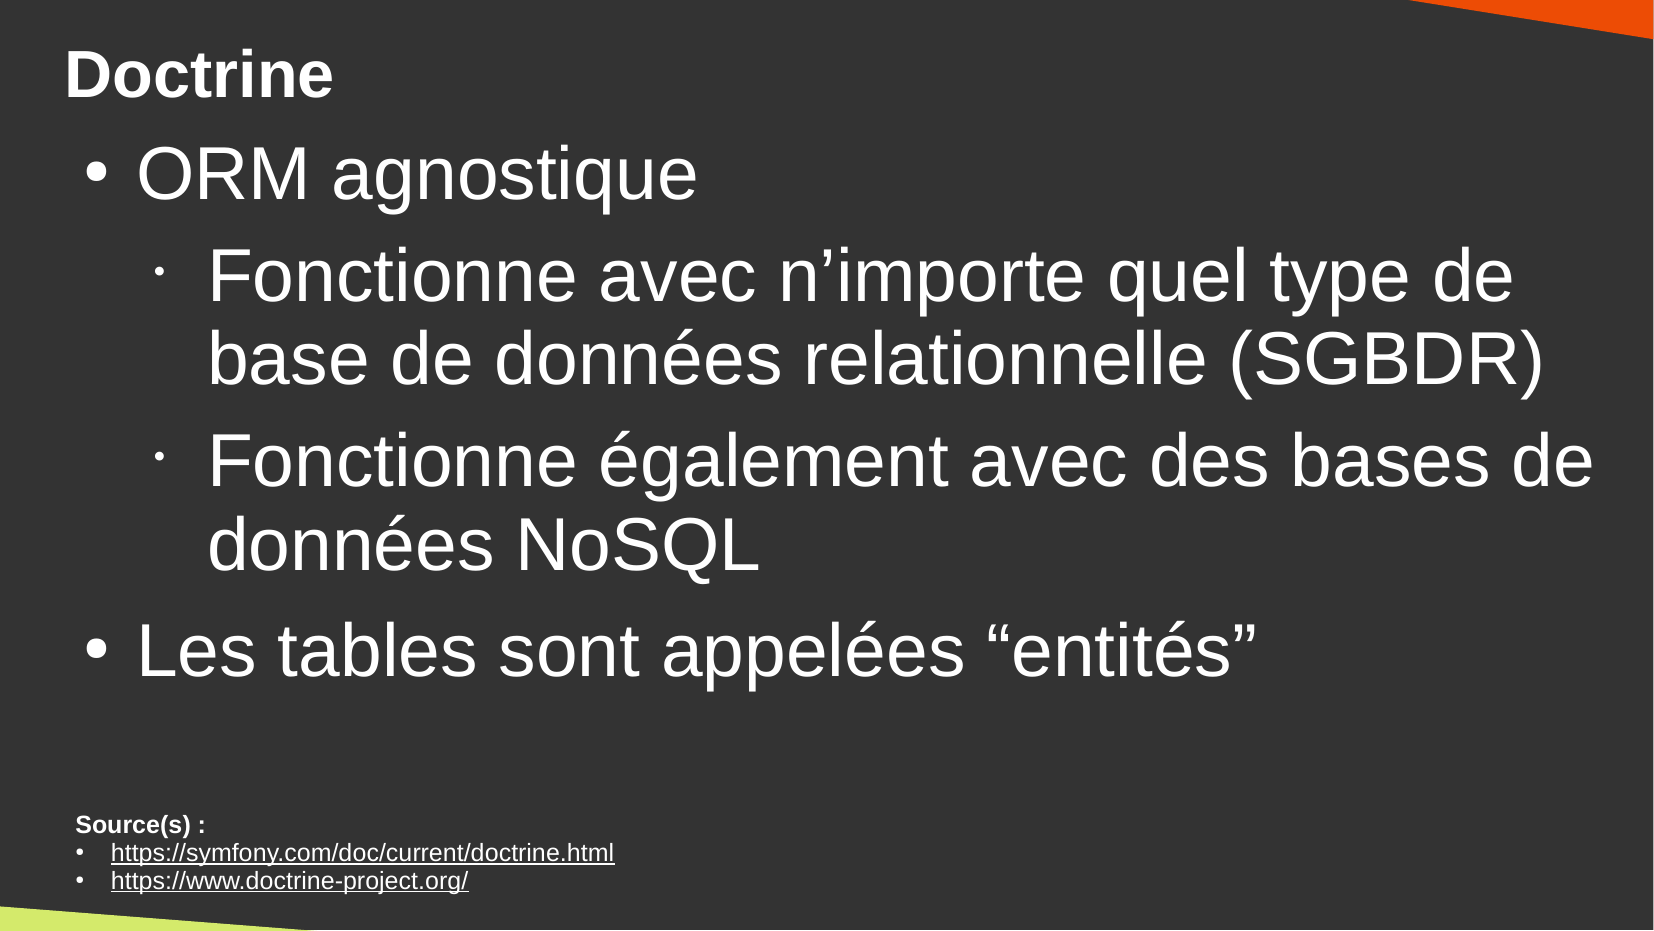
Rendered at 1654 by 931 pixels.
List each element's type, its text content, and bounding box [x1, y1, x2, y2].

title Doctrine [64, 37, 1365, 113]
text_box Source(s) : https://symfony.com/doc/current/doctrine.html https://www.doctrine-project.org/ [60, 803, 1546, 903]
text_box [0, 906, 318, 931]
list ORM agnostique Fonctionne avec n’importe quel type de base de données relationnelle (SGBDR) Fonctionne également avec des bases de données NoSQL Les tables sont appelées “entités” [65, 131, 1630, 768]
text_box [1408, 0, 1654, 40]
